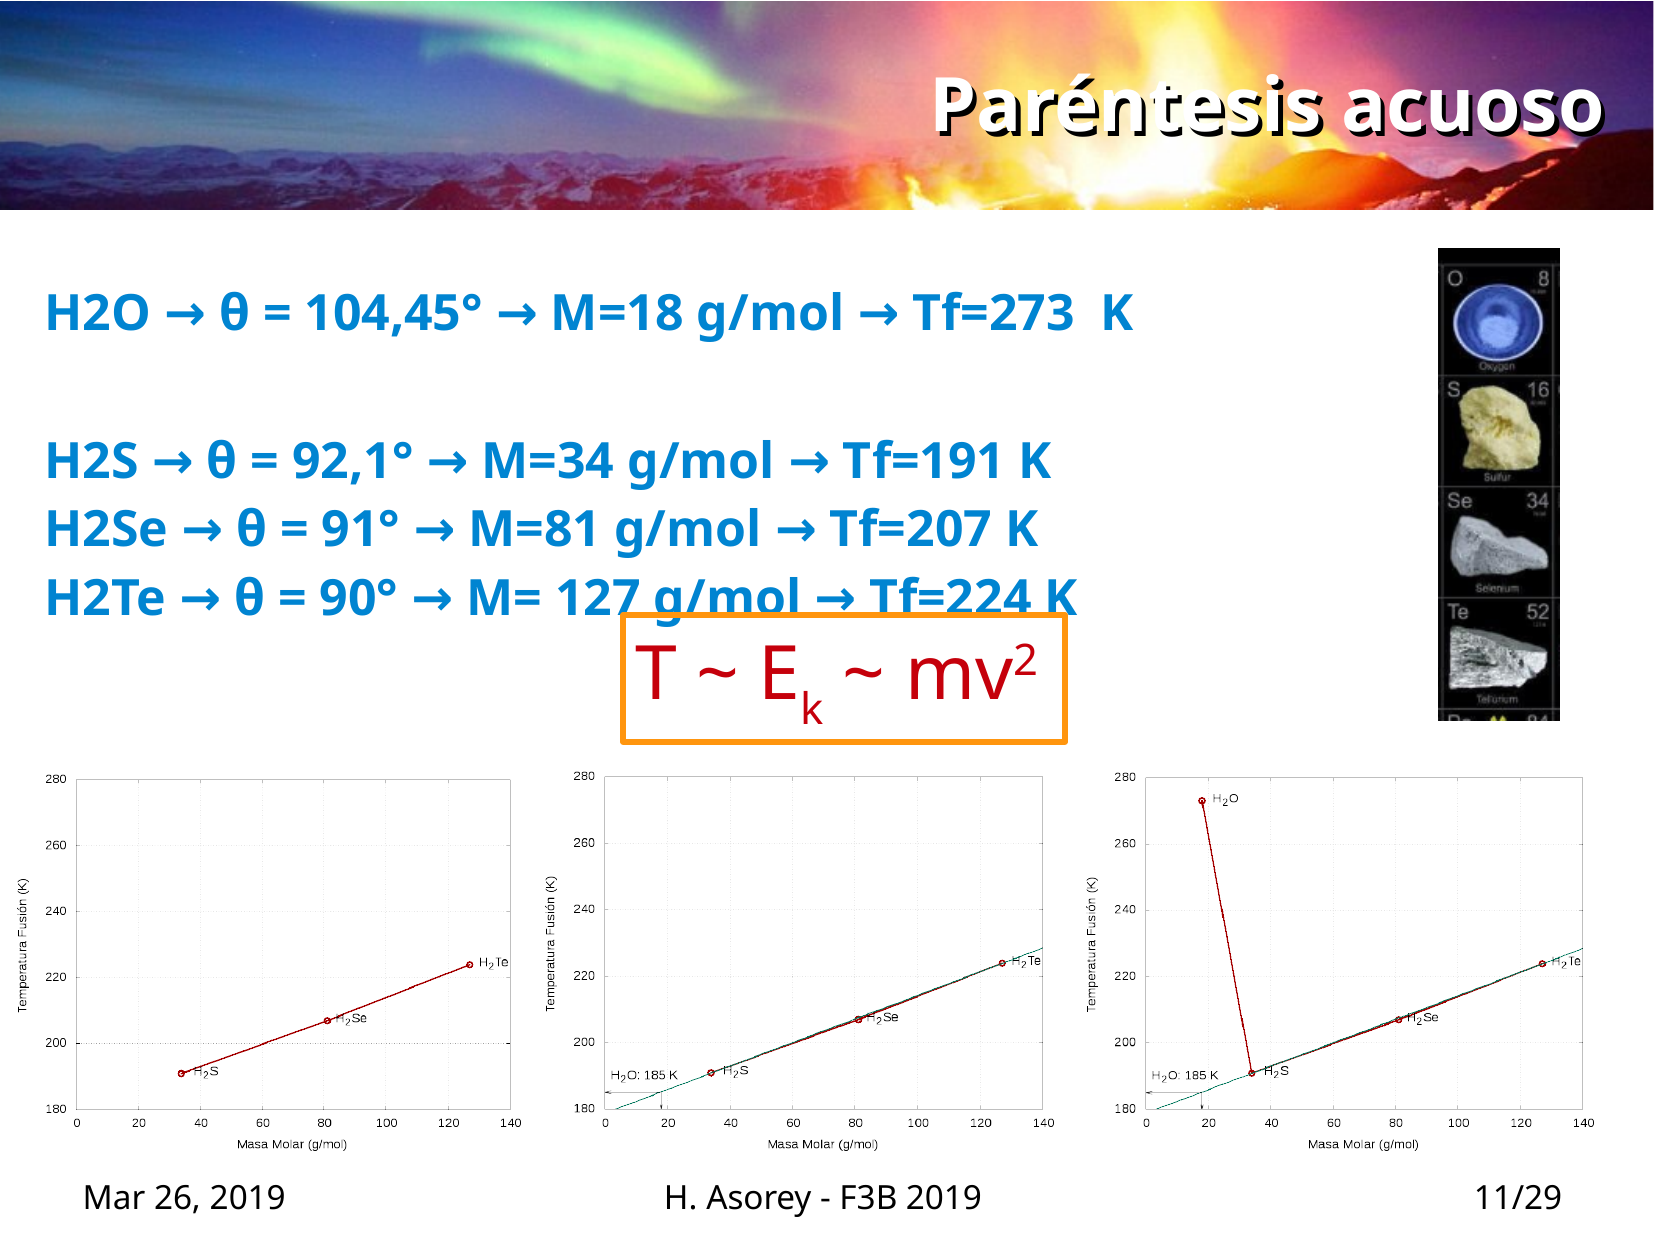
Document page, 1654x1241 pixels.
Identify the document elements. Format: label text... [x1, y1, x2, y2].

title Paréntesis acuoso [45, 15, 1606, 191]
picture [0, 1, 1654, 210]
text_box T ~ Ek ~ mv2 [623, 615, 1066, 737]
picture [12, 764, 533, 1156]
picture [1438, 248, 1561, 721]
picture [1081, 762, 1606, 1156]
text_box H2O → θ = 104,45° → M=18 g/mol → Tf=273 K H2S → θ = 92,1° → M=34 g/mol → Tf=191 K H2Se → θ = 91° → M=81 g/mol → Tf=207 K H2Te → θ = 90° → M= 127 g/mol → Tf=224 K [30, 270, 1216, 721]
picture [540, 761, 1066, 1156]
